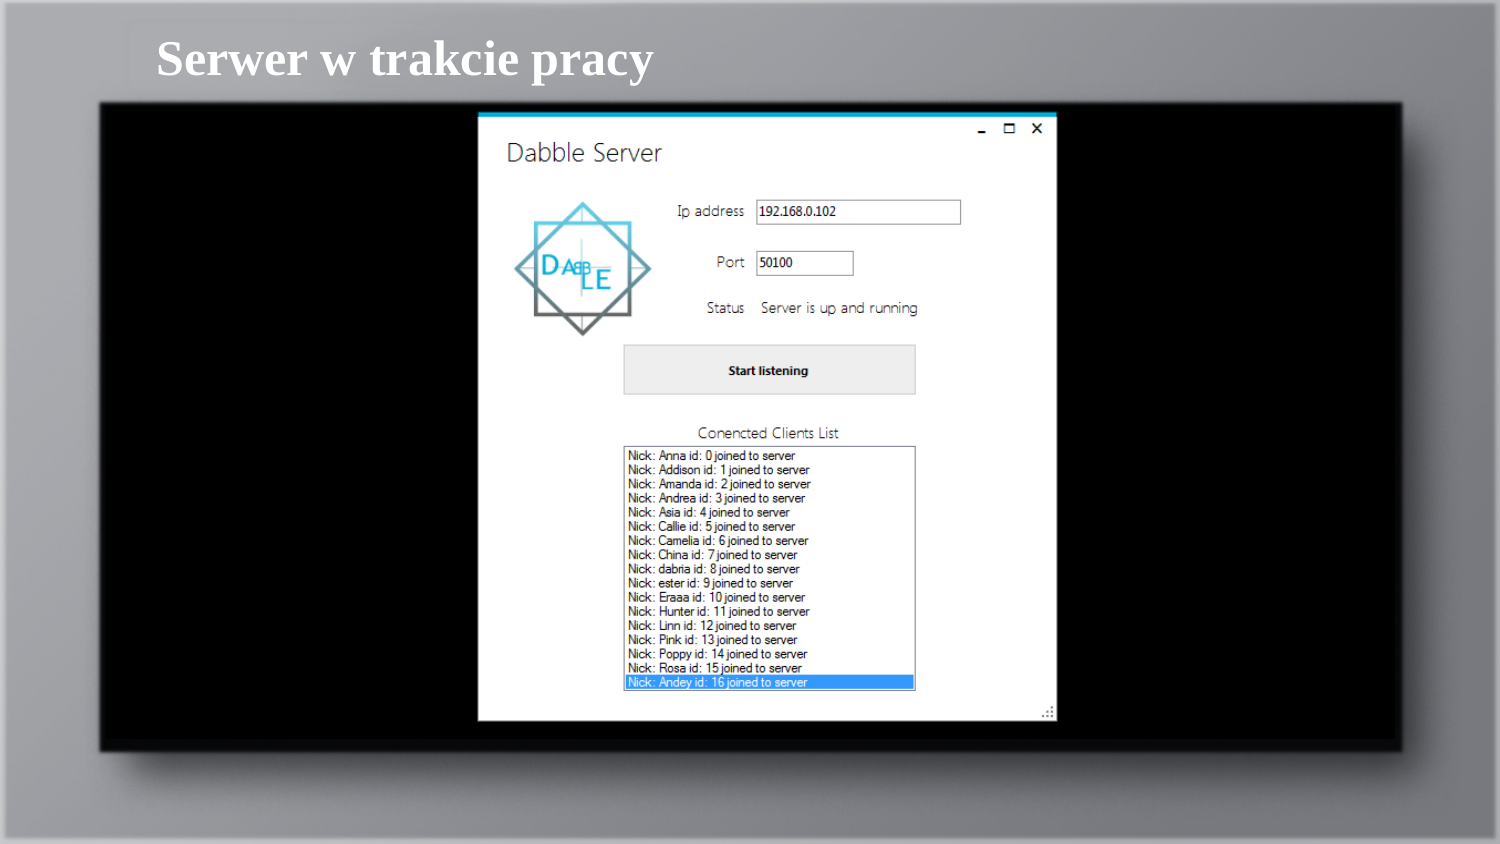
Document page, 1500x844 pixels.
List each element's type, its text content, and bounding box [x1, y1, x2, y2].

text_box Serwer w trakcie pracy [141, 23, 1016, 152]
picture [0, 0, 1500, 844]
